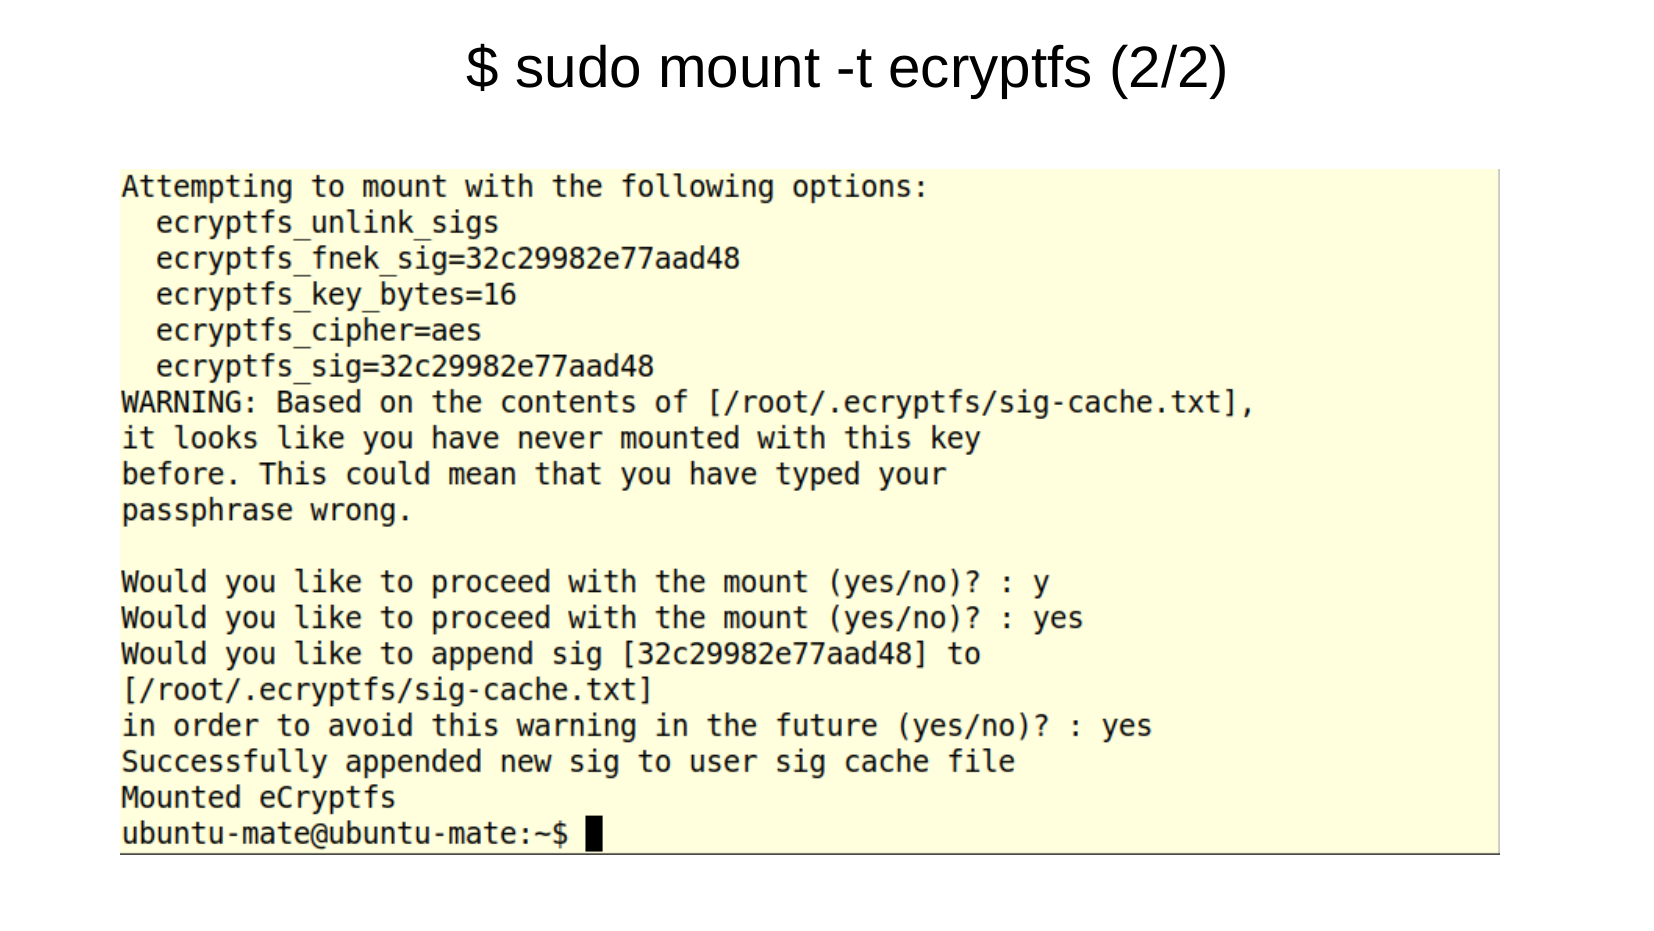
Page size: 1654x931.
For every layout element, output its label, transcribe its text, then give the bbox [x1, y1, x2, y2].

picture [120, 169, 1500, 856]
title $ sudo mount -t ecryptfs (2/2) [35, 21, 1626, 115]
